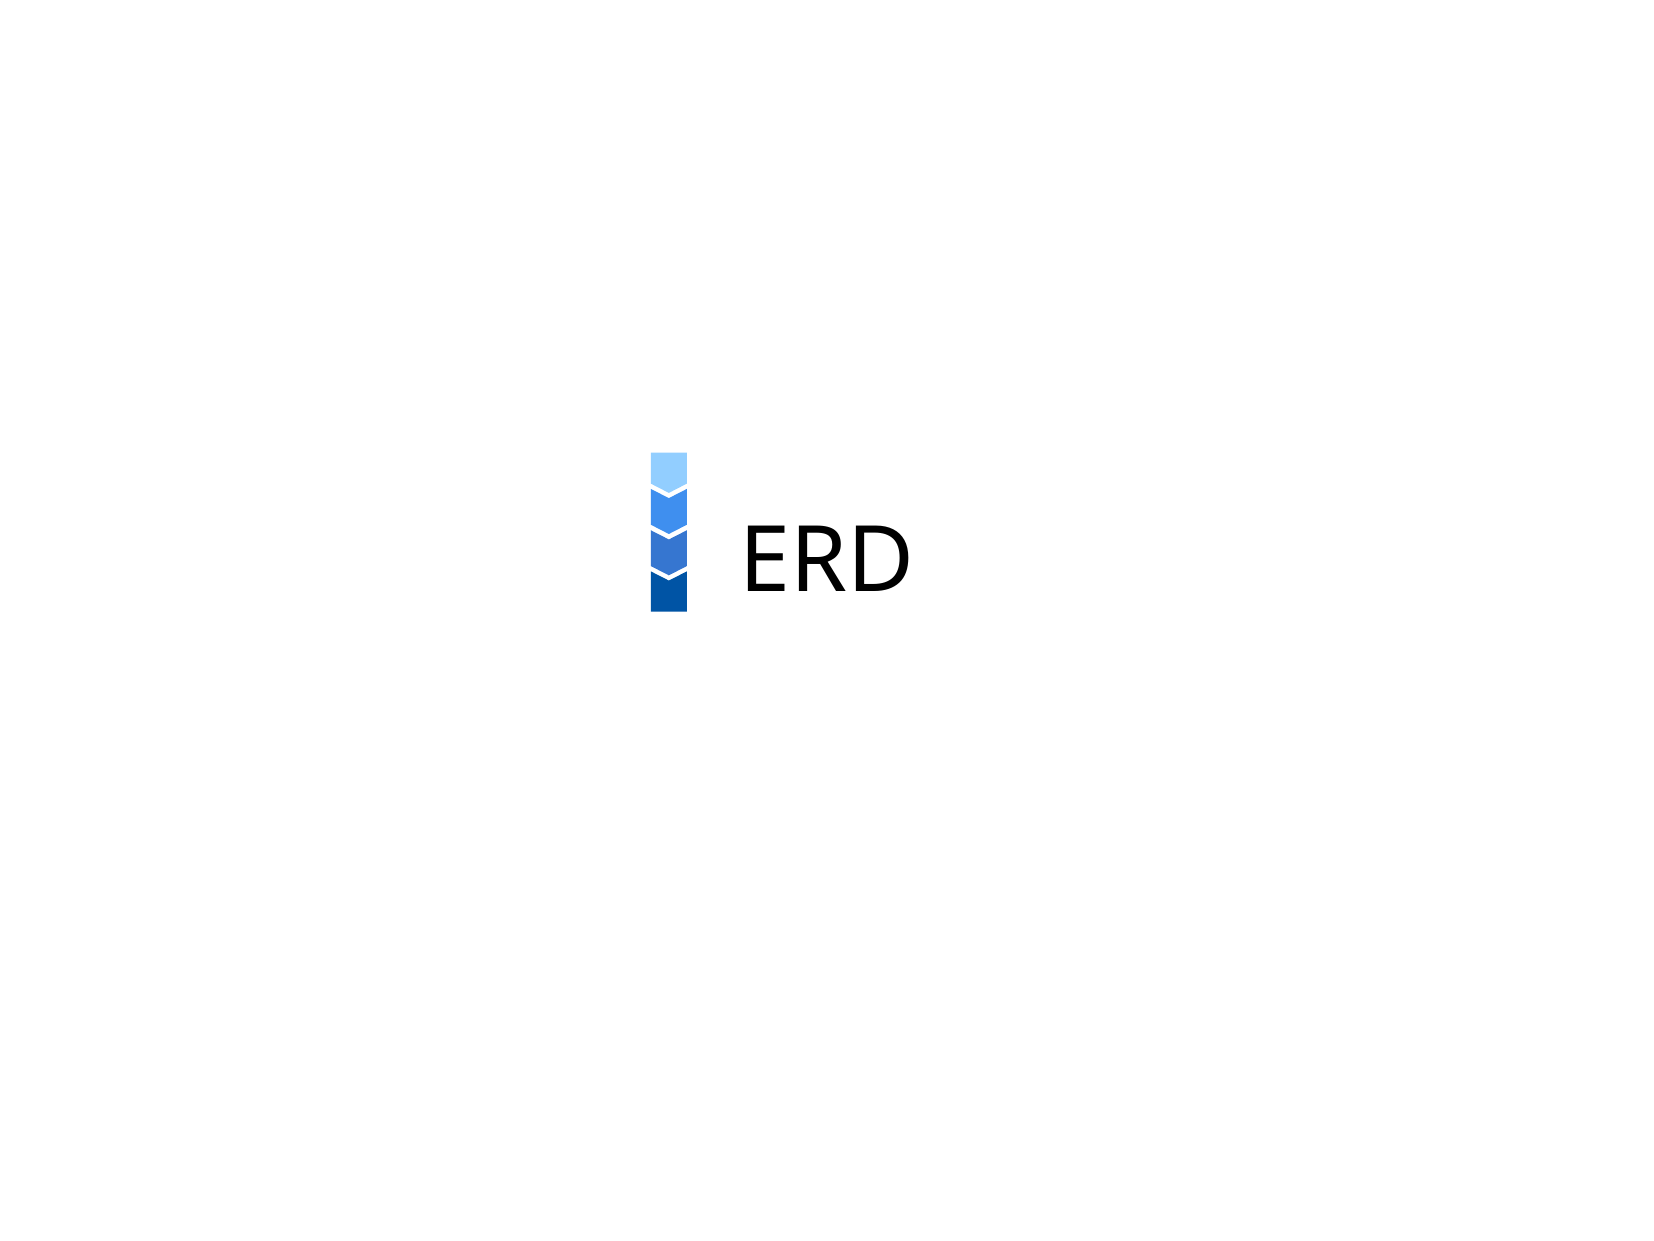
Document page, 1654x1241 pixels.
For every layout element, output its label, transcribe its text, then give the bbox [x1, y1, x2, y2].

picture [650, 449, 687, 615]
title ERD [587, 452, 1068, 660]
